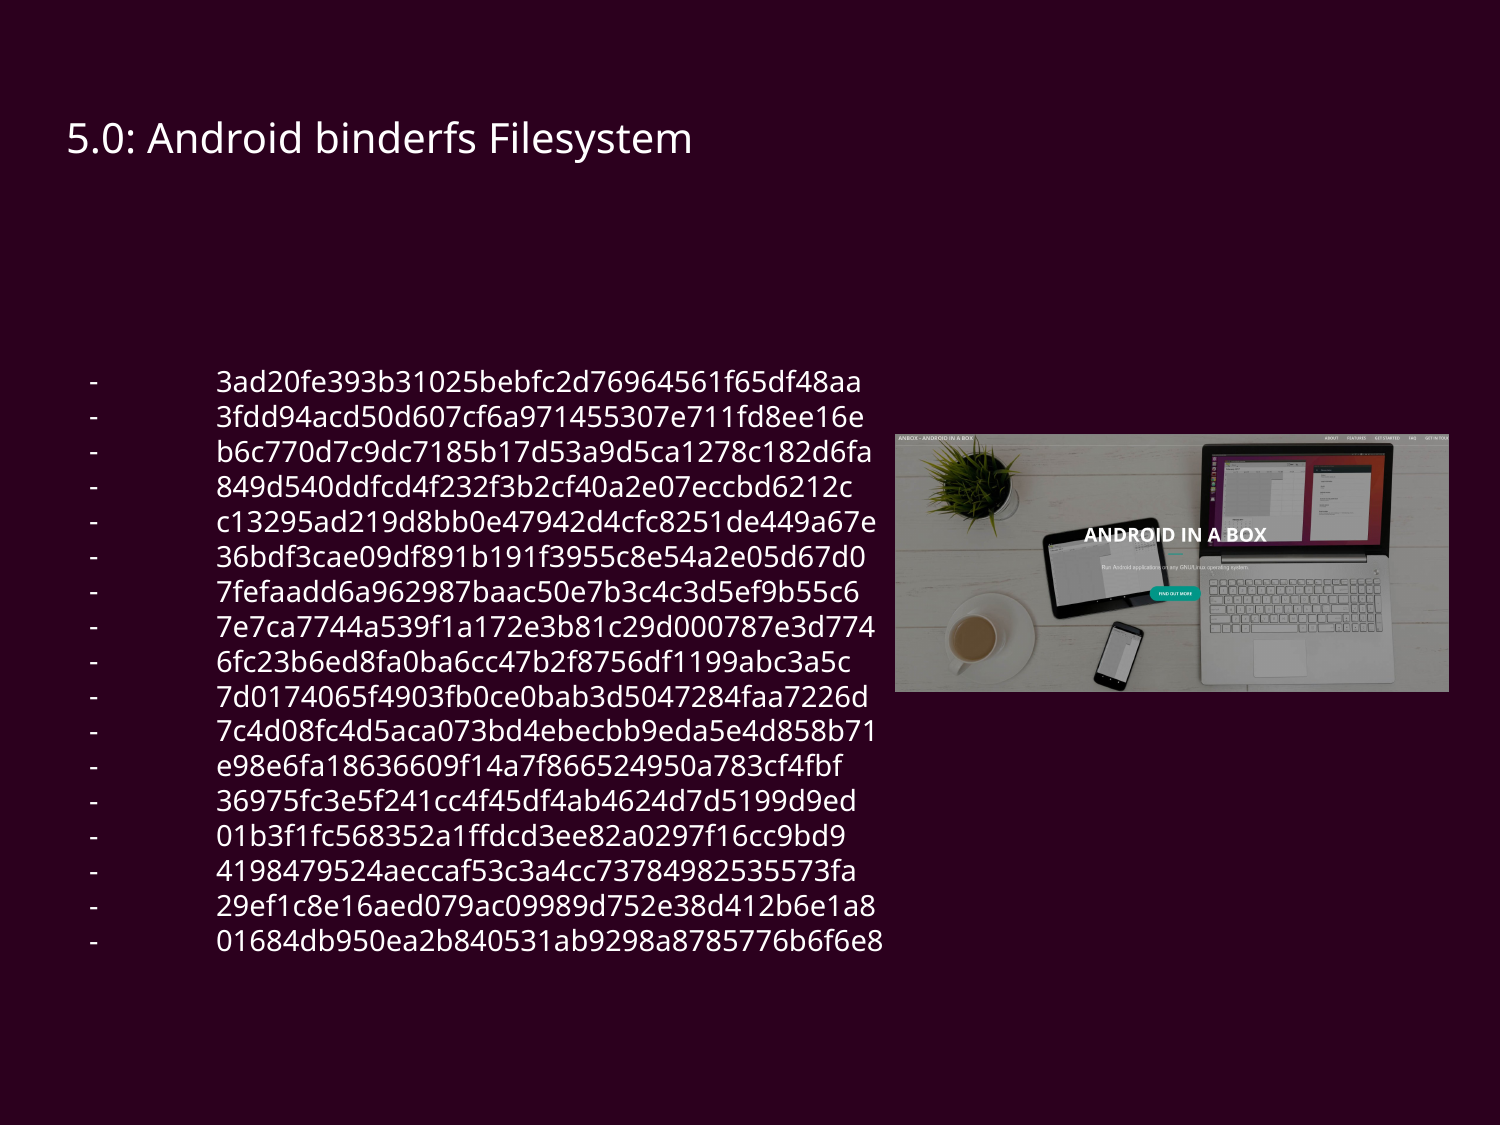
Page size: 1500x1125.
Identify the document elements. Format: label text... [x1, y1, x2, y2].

text_box 5.0: Android binderfs Filesystem [51, 97, 1449, 223]
picture [895, 434, 1449, 692]
text_box 3ad20fe393b31025bebfc2d76964561f65df48aa 3fdd94acd50d607cf6a971455307e711fd8ee16e b6c770d7c9dc7185b17d53a9d5ca1278c182d6fa 849d540ddfcd4f232f3b2cf40a2e07eccbd6212c c13295ad219d8bb0e47942d4cfc8251de449a67e 36bdf3cae09df891b191f3955c8e54a2e05d67d0 7fefaadd6a962987baac50e7b3c4c3d5ef9b55c6 7e7ca7744a539f1a172e3b81c29d000787e3d774 6fc23b6ed8fa0ba6cc47b2f8756df1199abc3a5c 7d0174065f4903fb0ce0bab3d5047284faa7226d 7c4d08fc4d5aca073bd4ebecbb9eda5e4d858b71 e98e6fa18636609f14a7f866524950a783cf4fbf 36975fc3e5f241cc4f45df4ab4624d7d5199d9ed 01b3f1fc568352a1ffdcd3ee82a0297f16cc9bd9 4198479524aeccaf53c3a4cc73784982535573fa 29ef1c8e16aed079ac09989d752e38d412b6e1a8 01684db950ea2b840531ab9298a8785776b6f6e8 [51, 224, 1440, 1097]
